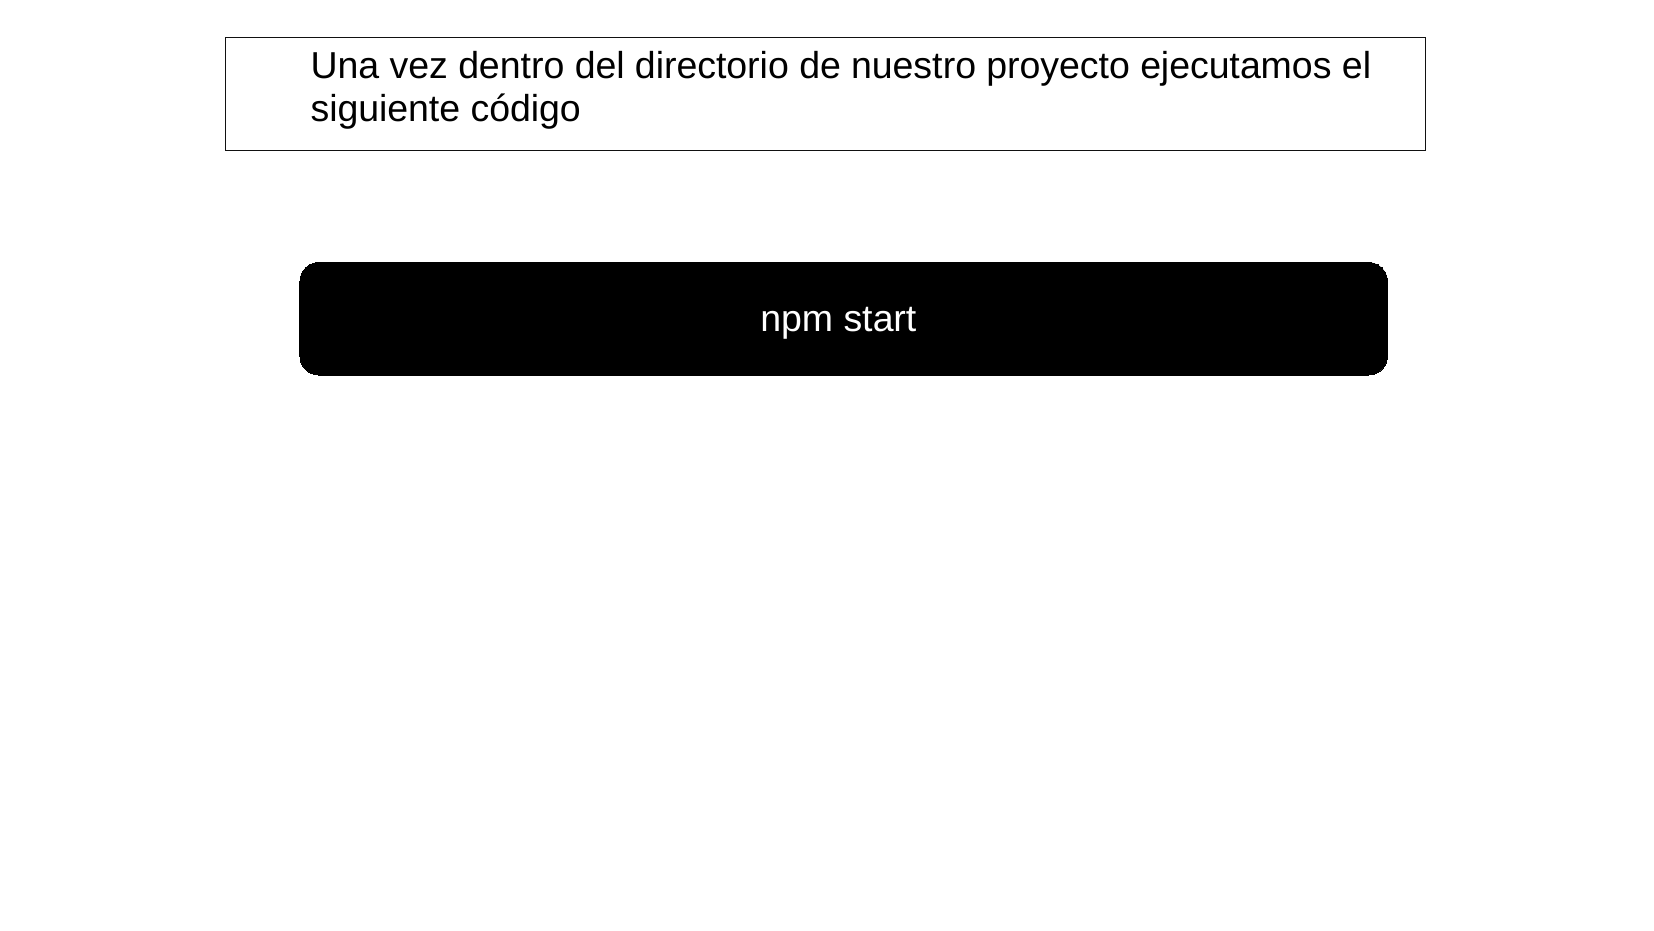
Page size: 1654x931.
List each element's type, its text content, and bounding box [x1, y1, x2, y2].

text_box npm start [299, 262, 1388, 376]
text_box Una vez dentro del directorio de nuestro proyecto ejecutamos el siguiente código [225, 37, 1426, 151]
